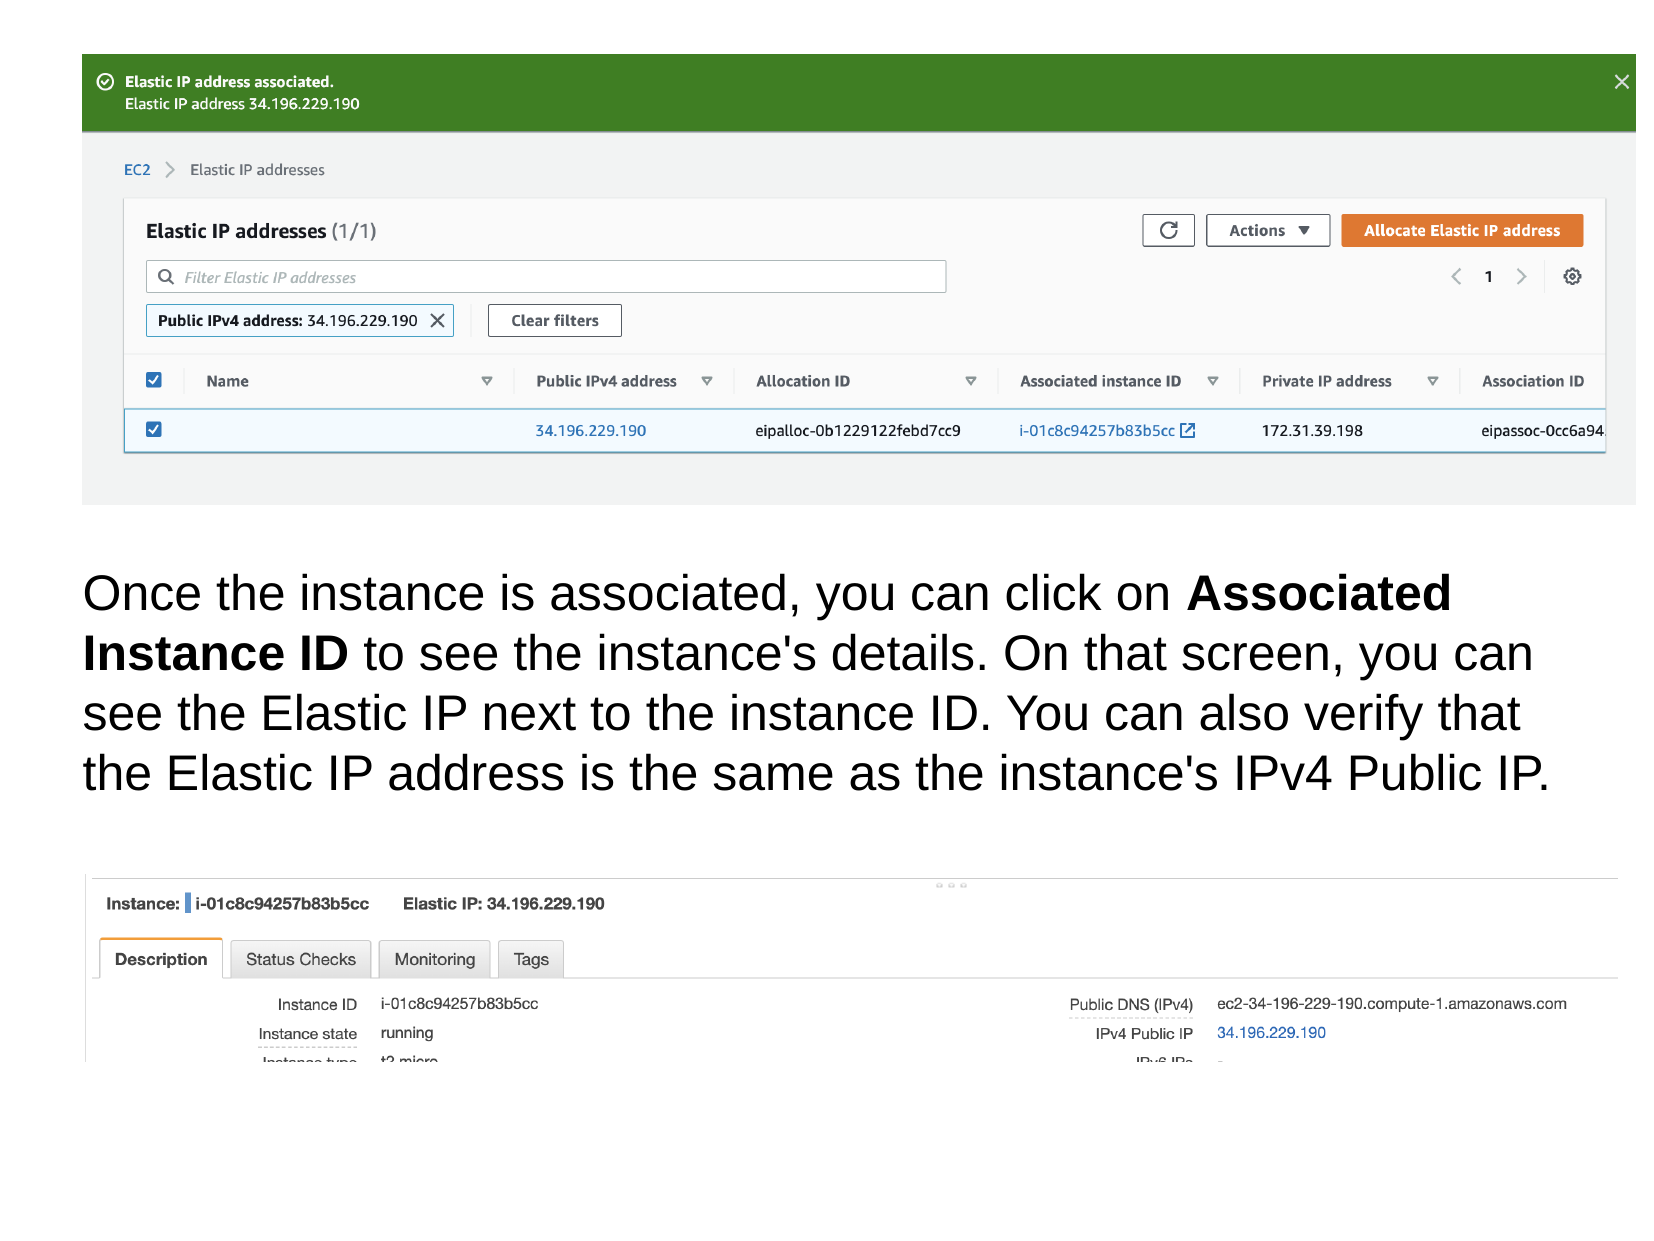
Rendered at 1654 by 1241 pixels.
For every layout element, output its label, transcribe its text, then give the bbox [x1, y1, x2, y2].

picture [82, 54, 1636, 505]
list Once the instance is associated, you can click on Associated Instance ID to see the instance's details. On that screen, you can see the Elastic IP next to the instance ID. You can also verify that the Elastic IP address is the same as the instance's IPv4 Public IP. [82, 560, 1571, 820]
picture [82, 874, 1618, 1062]
